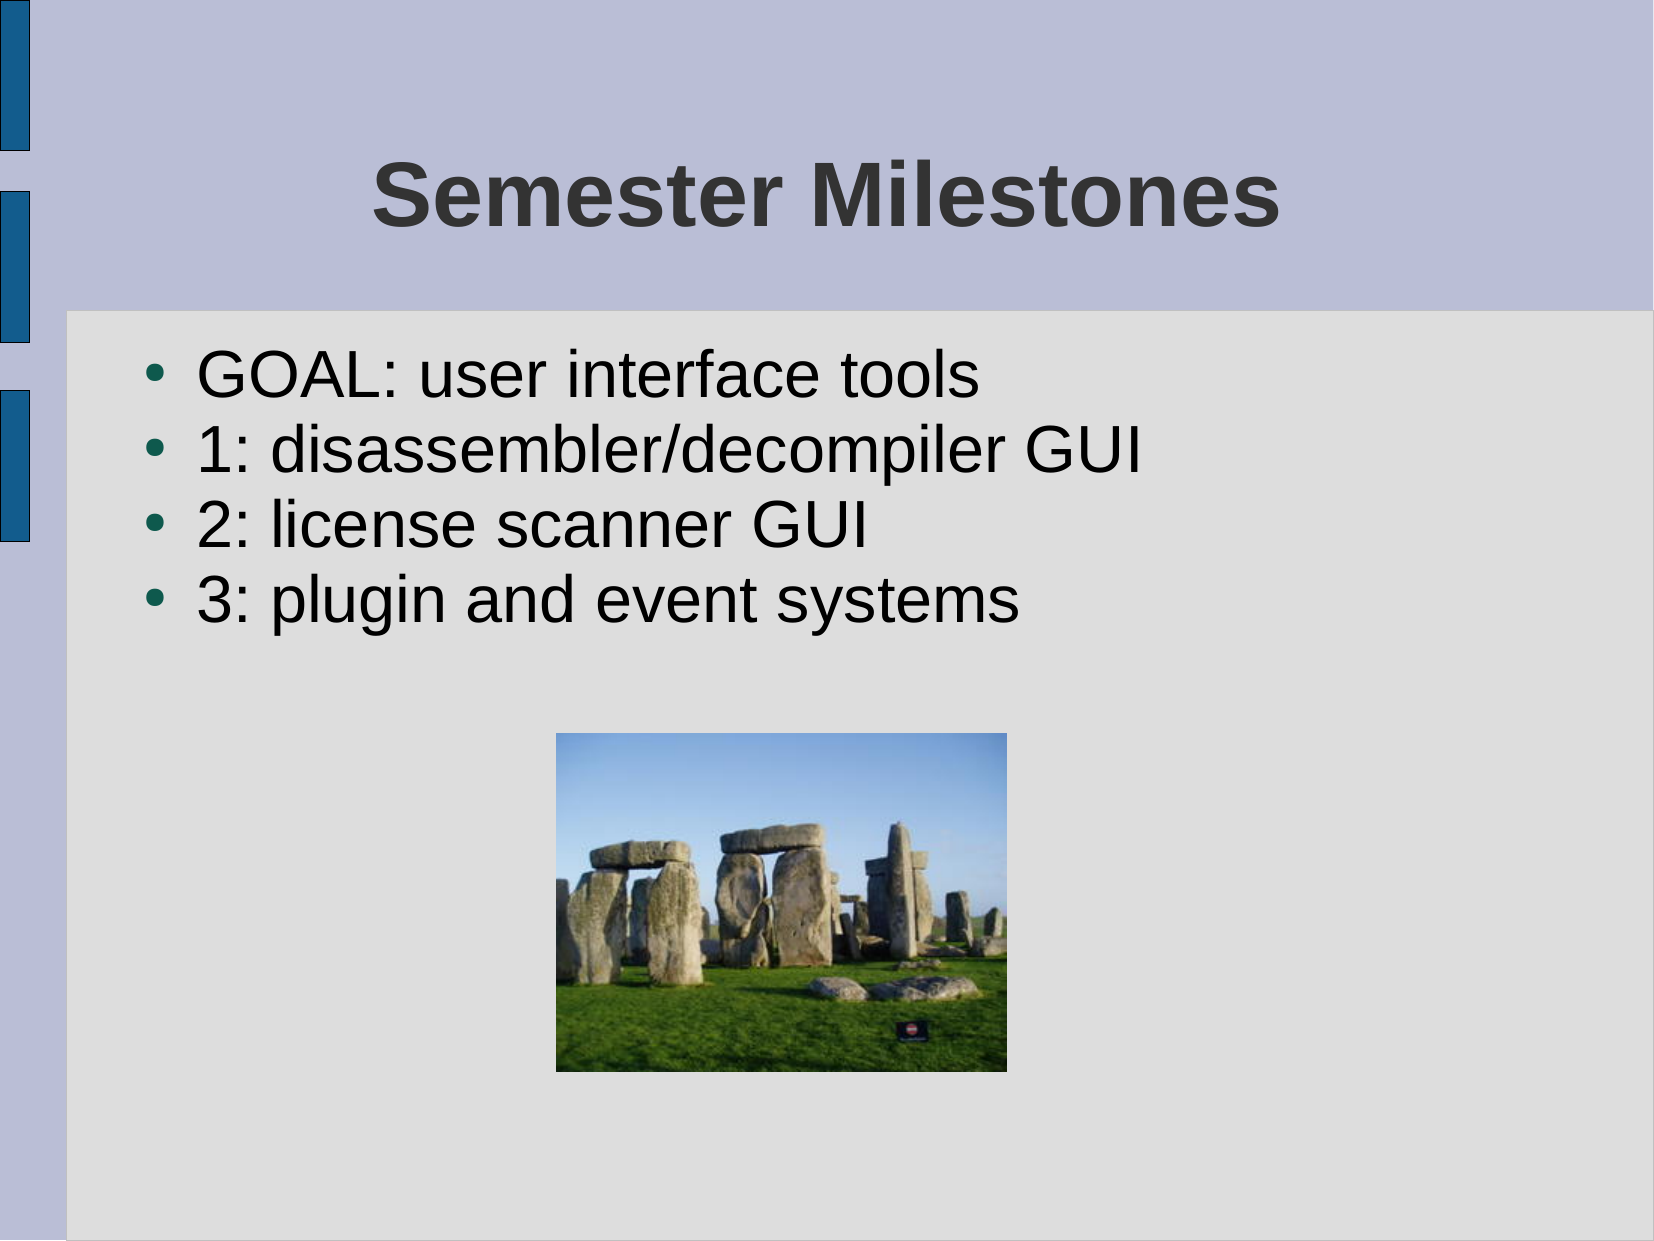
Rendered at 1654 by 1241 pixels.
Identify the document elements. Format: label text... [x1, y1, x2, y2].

title Semester Milestones [121, 98, 1534, 291]
picture [556, 733, 1007, 1072]
list GOAL: user interface tools 1: disassembler/decompiler GUI 2: license scanner GUI 3: plugin and event systems [125, 337, 1538, 1105]
